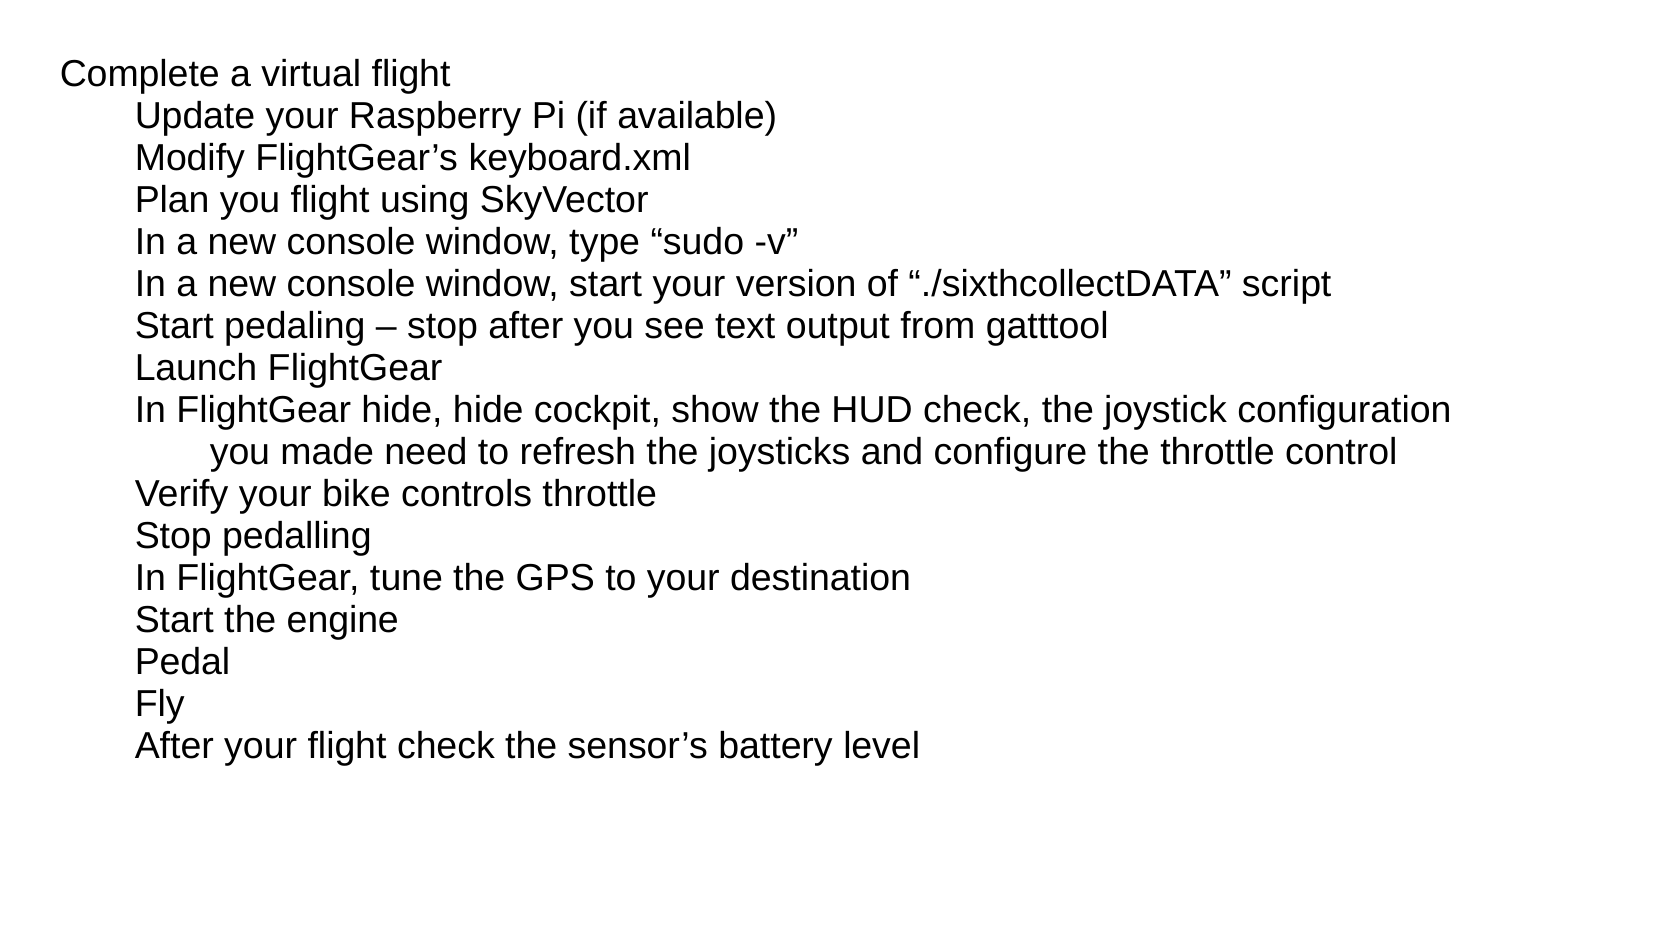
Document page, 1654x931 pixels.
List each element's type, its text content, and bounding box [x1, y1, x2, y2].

text_box Complete a virtual flight Update your Raspberry Pi (if available) Modify FlightGear’s keyboard.xml Plan you flight using SkyVector In a new console window, type “sudo -v” In a new console window, start your version of “./sixthcollectDATA” script Start pedaling – stop after you see text output from gatttool Launch FlightGear In FlightGear hide, hide cockpit, show the HUD check, the joystick configuration you made need to refresh the joysticks and configure the throttle control Verify your bike controls throttle Stop pedalling In FlightGear, tune the GPS to your destination Start the engine Pedal Fly After your flight check the sensor’s battery level [45, 45, 1621, 816]
